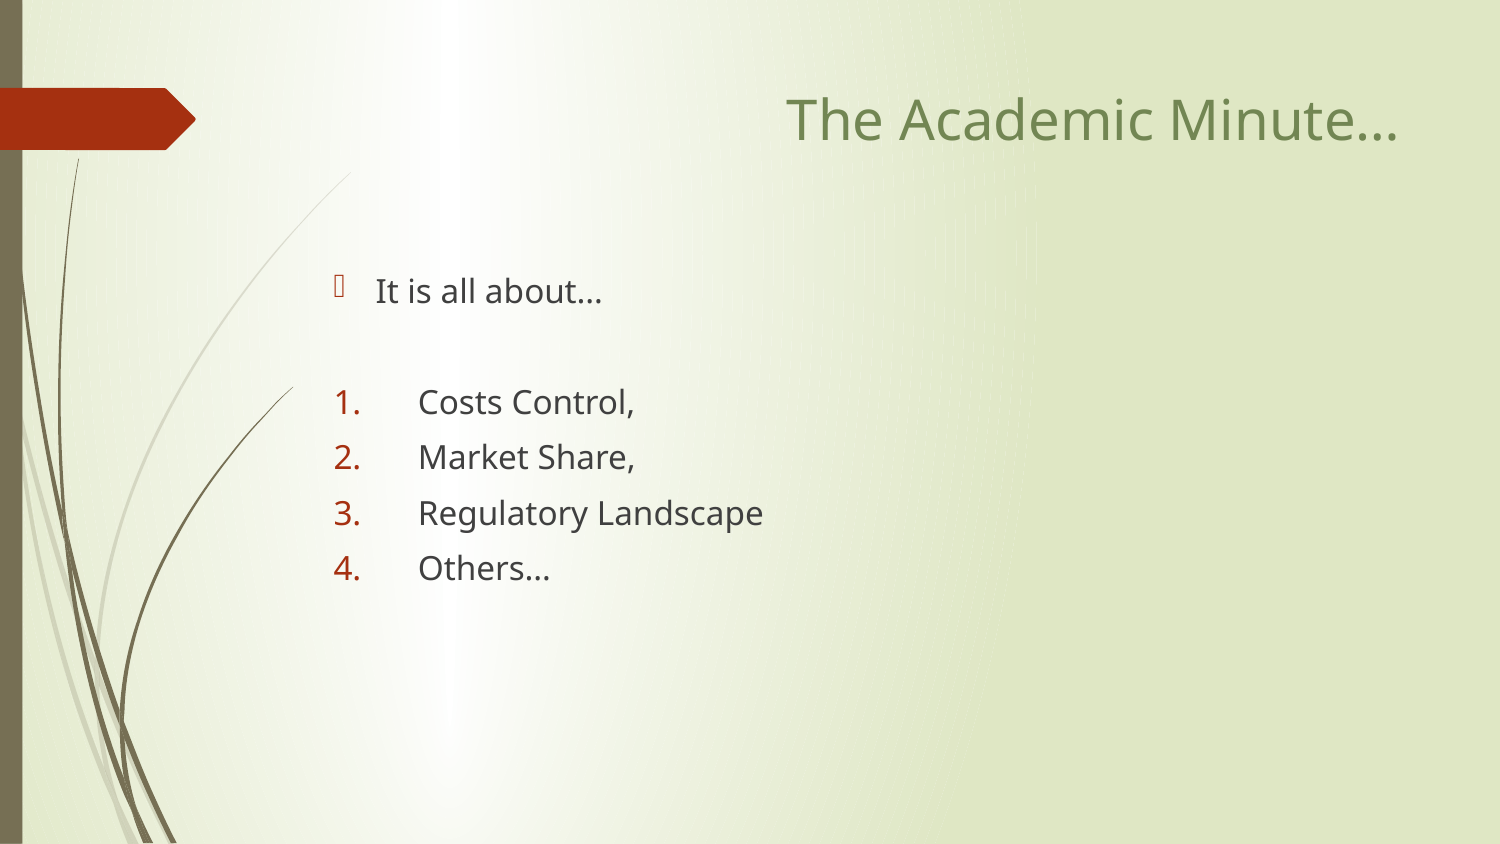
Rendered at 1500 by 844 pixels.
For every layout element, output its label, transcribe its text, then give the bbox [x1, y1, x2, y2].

list It is all about… Costs Control, Market Share, Regulatory Landscape Others… [318, 262, 1416, 728]
title The Academic Minute… [319, 76, 1416, 235]
